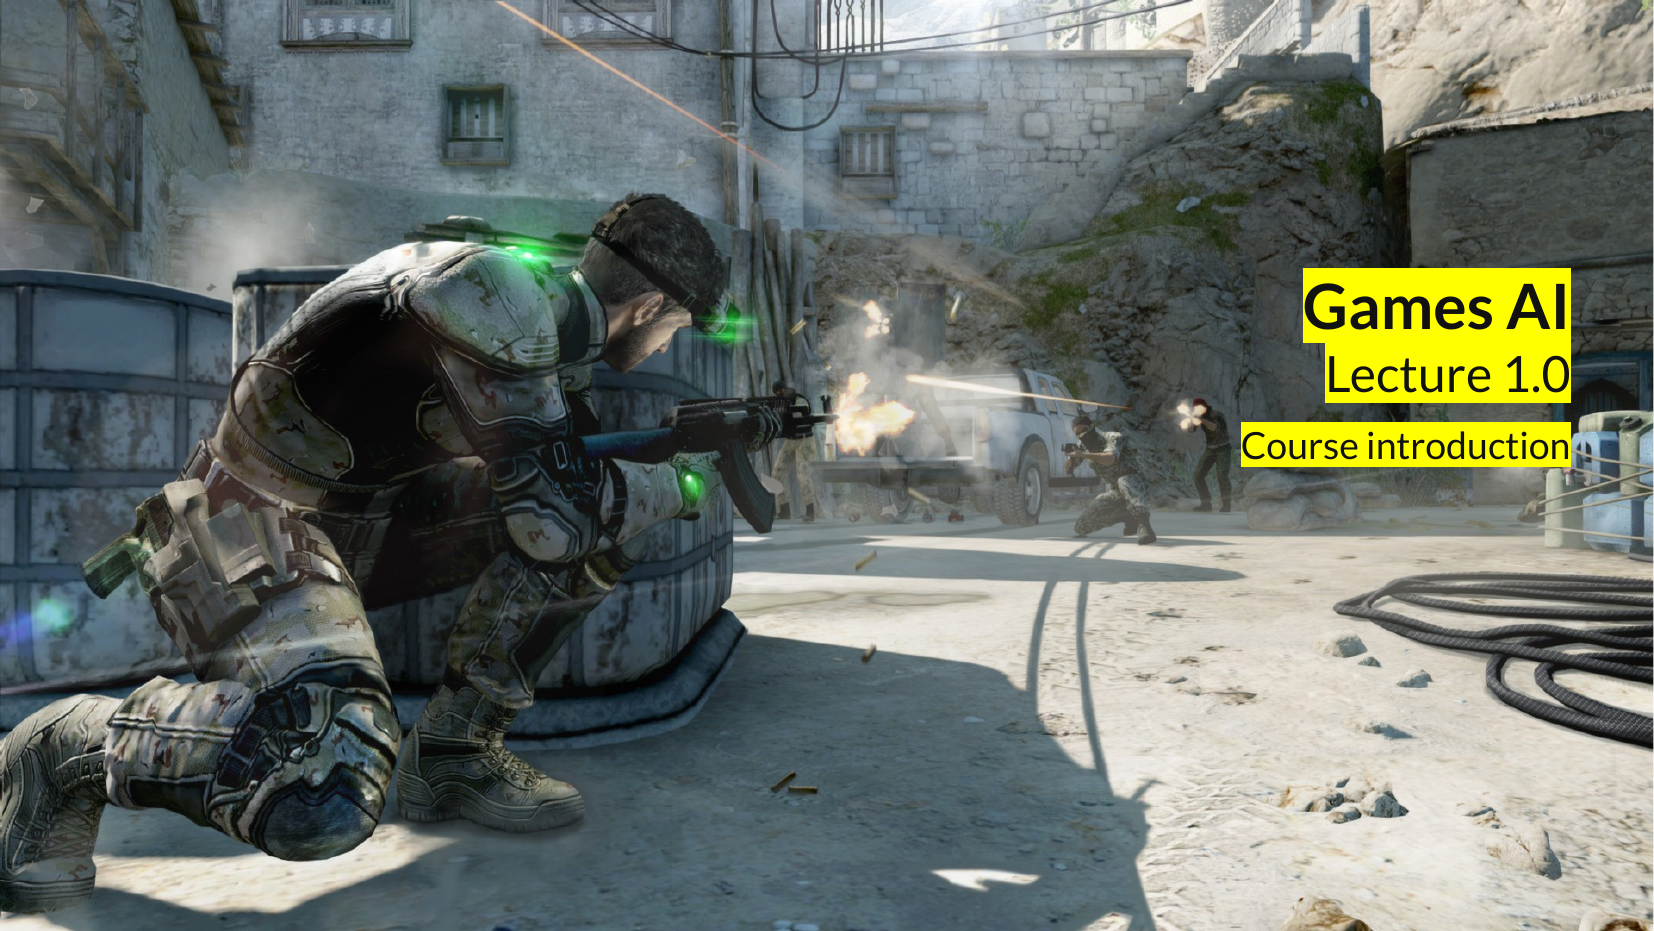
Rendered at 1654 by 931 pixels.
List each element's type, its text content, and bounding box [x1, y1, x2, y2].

subtitle Games AI Lecture 1.0 Course introduction [82, 123, 1571, 741]
picture [0, 0, 1654, 931]
